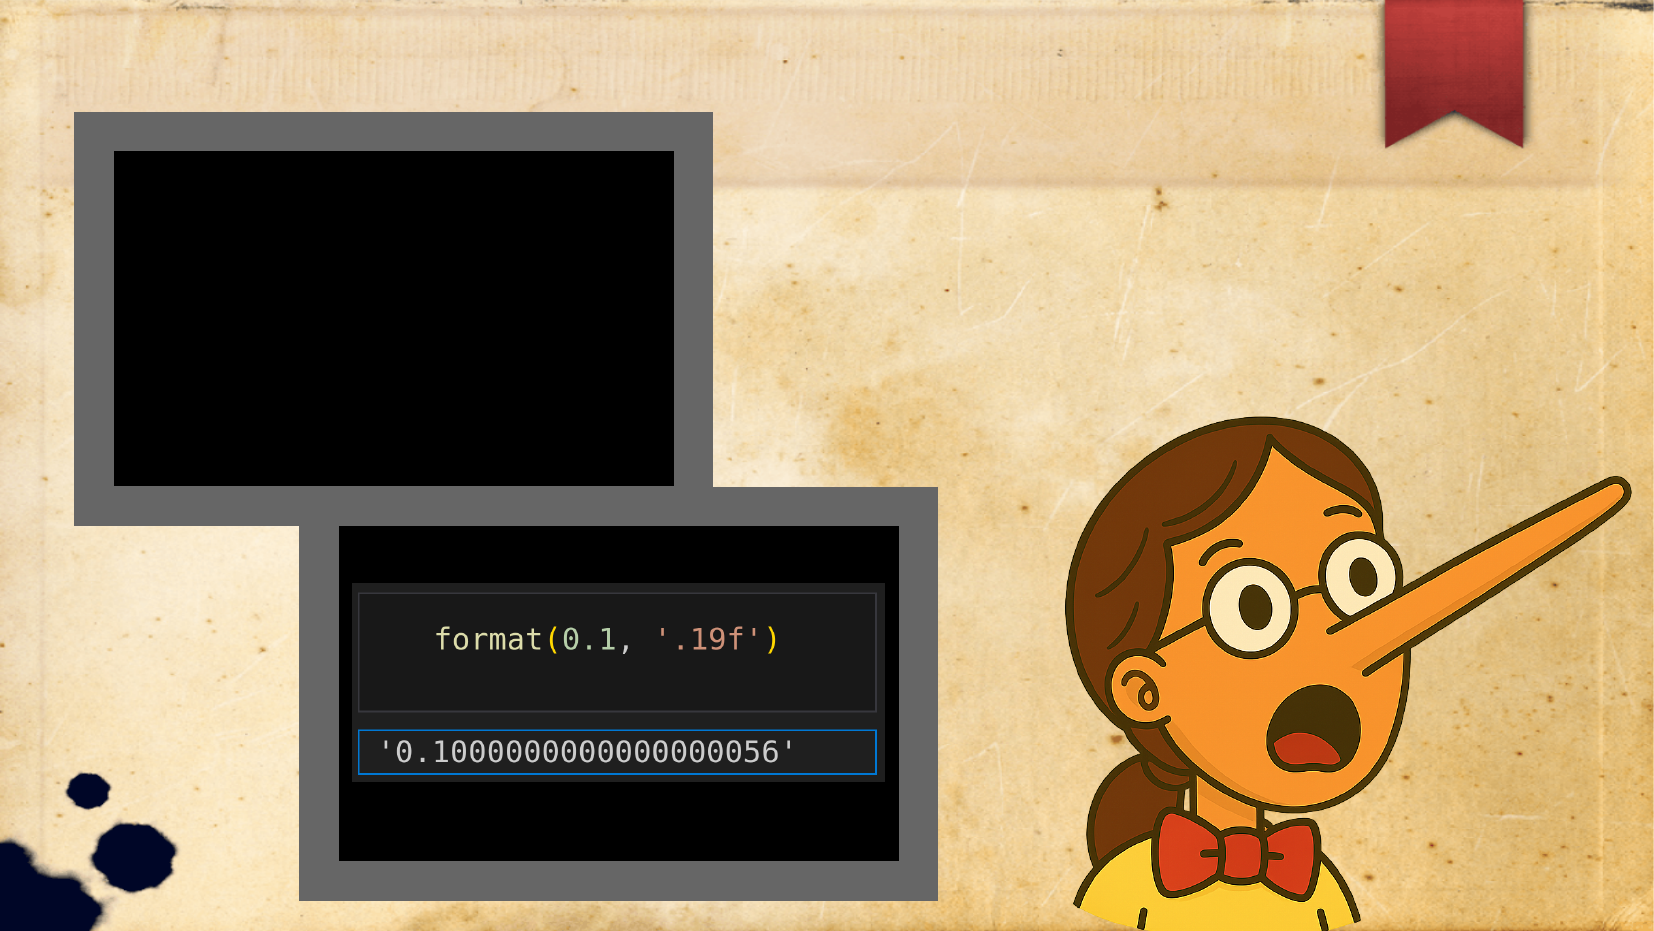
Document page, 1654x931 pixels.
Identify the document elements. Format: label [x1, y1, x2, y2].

text_box [74, 112, 938, 901]
picture [0, 0, 1654, 931]
